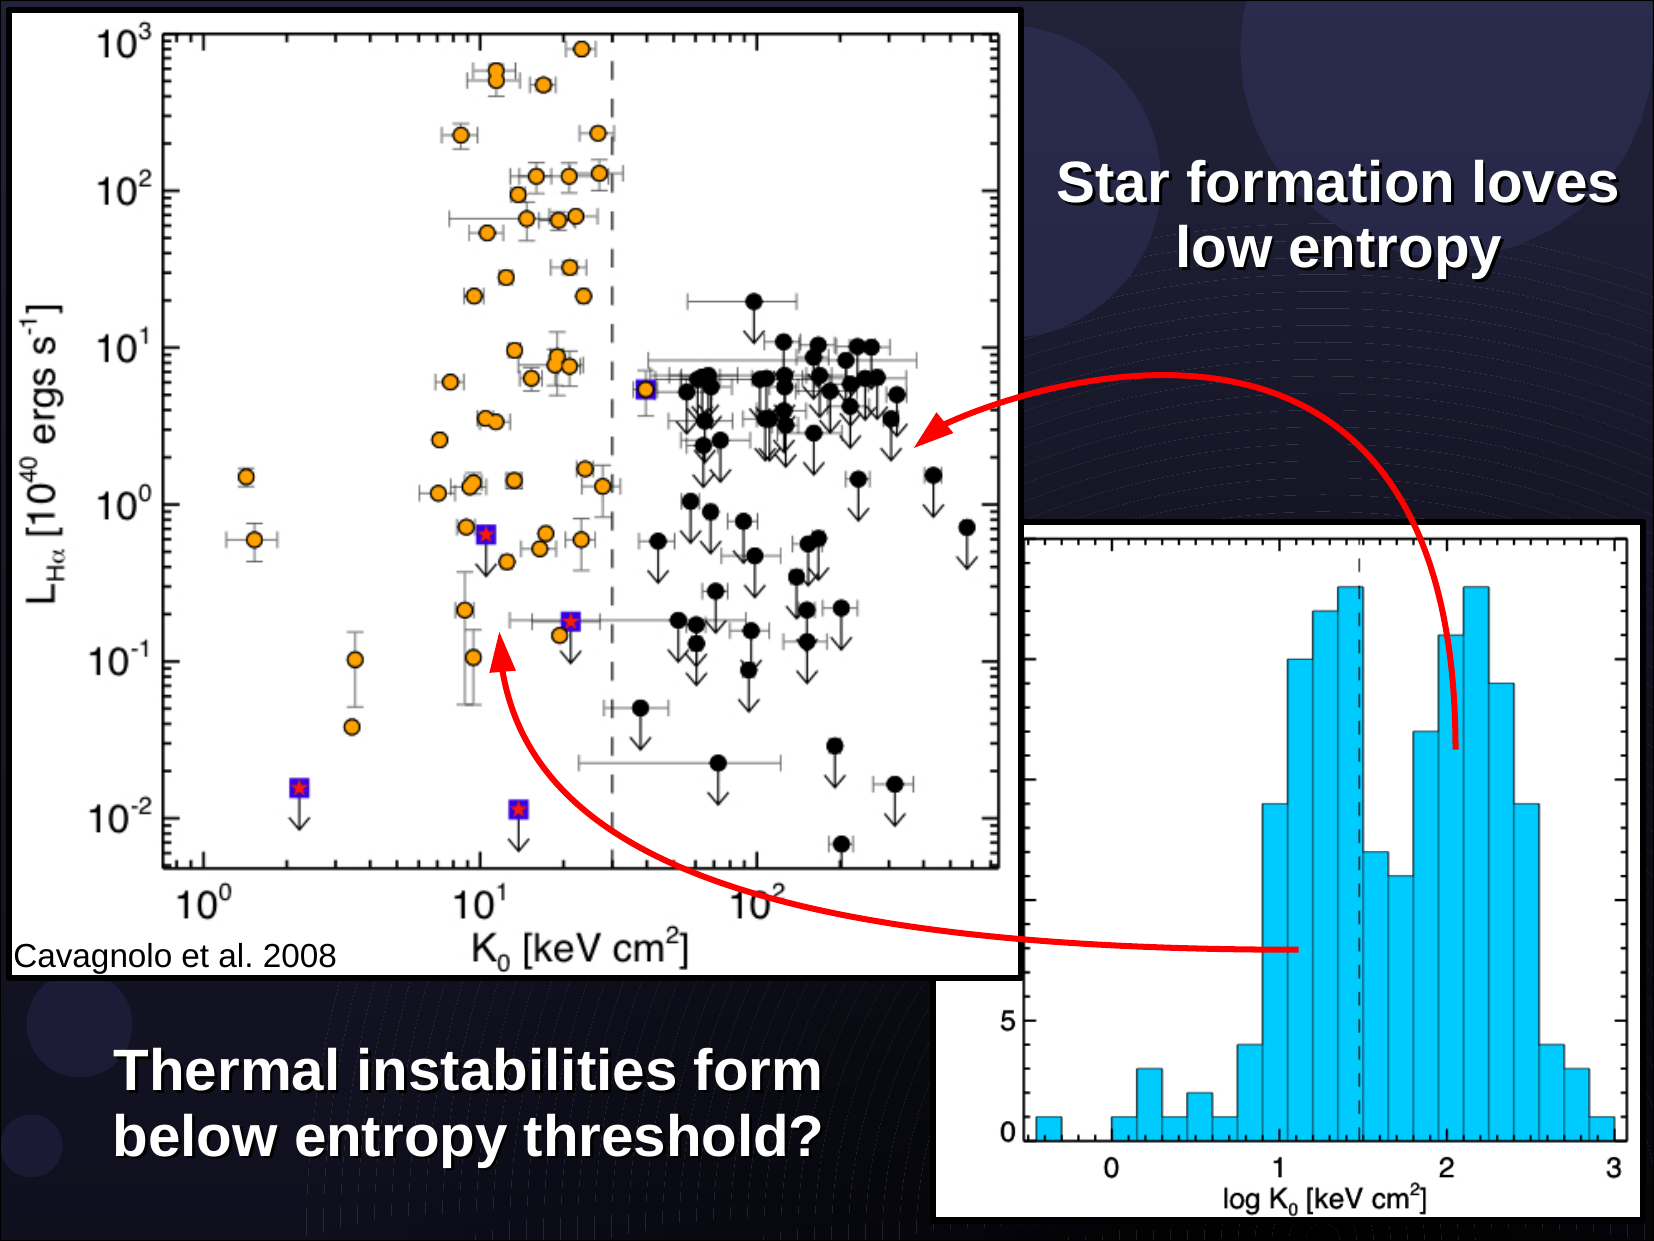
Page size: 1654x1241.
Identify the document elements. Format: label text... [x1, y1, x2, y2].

picture [935, 525, 1641, 1218]
text_box Cavagnolo et al. 2008 [13, 937, 338, 975]
picture [11, 13, 1019, 976]
text_box Star formation loves low entropy [1050, 150, 1628, 281]
text_box Thermal instabilities form below entropy threshold? [93, 1038, 845, 1169]
picture [1024, 525, 1443, 946]
